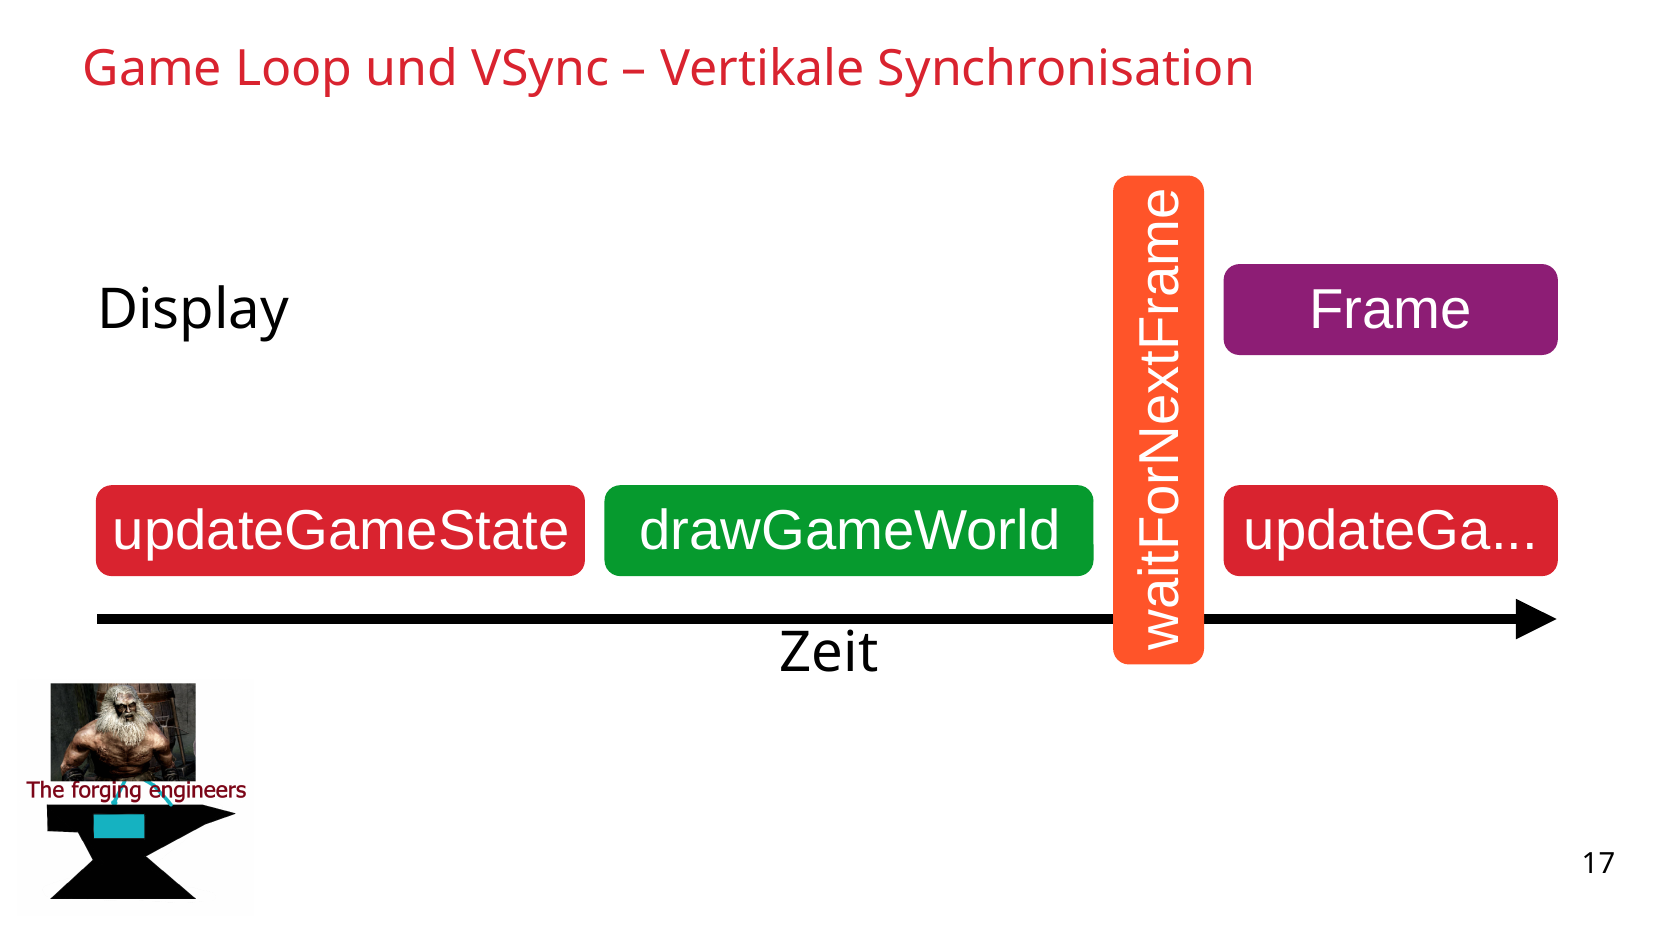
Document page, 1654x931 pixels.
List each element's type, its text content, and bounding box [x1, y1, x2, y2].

title Game Loop und VSync – Vertikale Synchronisation [82, 37, 1571, 95]
picture [17, 153, 1580, 916]
